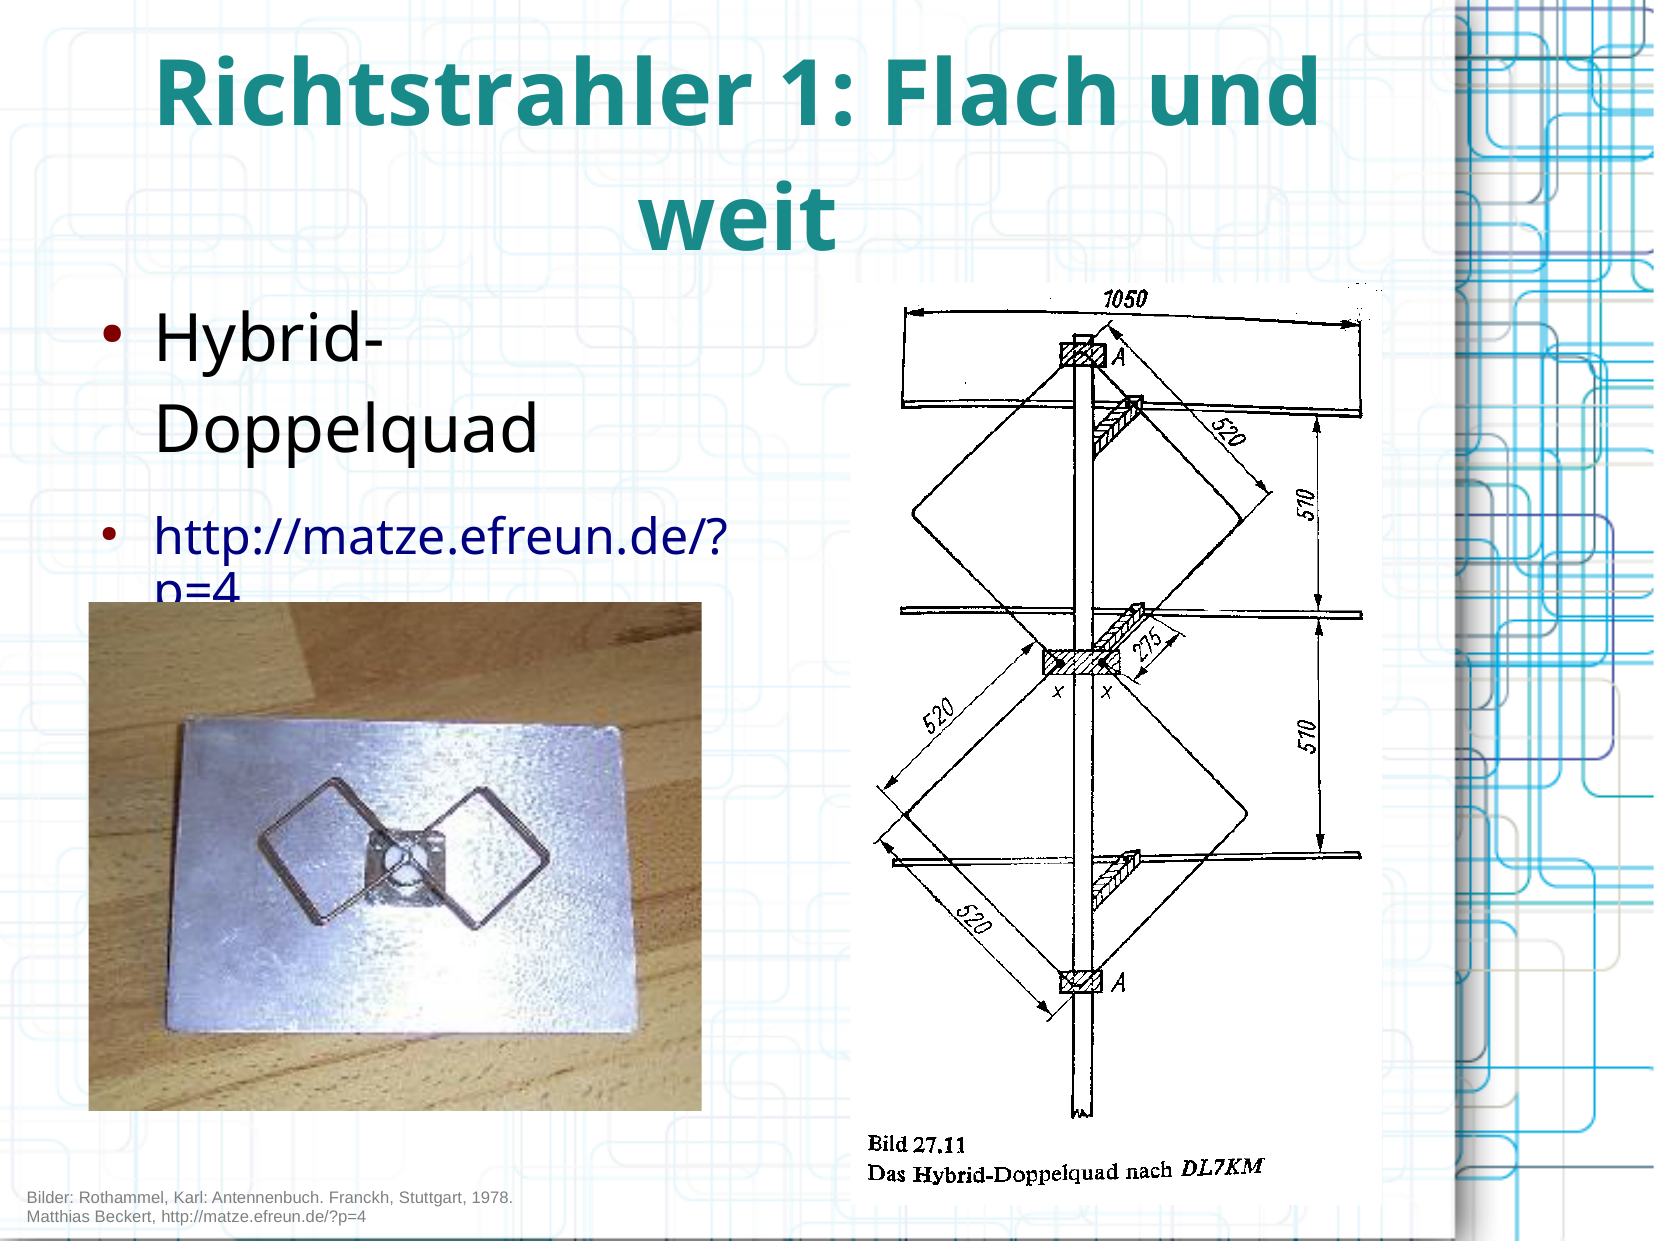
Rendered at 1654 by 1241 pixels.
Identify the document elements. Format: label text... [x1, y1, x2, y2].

list Hybrid-Doppelquad http://matze.efreun.de/?p=4 [82, 290, 734, 1010]
title Richtstrahler 1: Flach und weit [59, 49, 1418, 257]
picture [0, 0, 1654, 1241]
text_box Bilder: Rothammel, Karl: Antennenbuch. Franckh, Stuttgart, 1978. Matthias Beckert, http://matze.efreun.de/?p=4 [11, 1181, 529, 1234]
